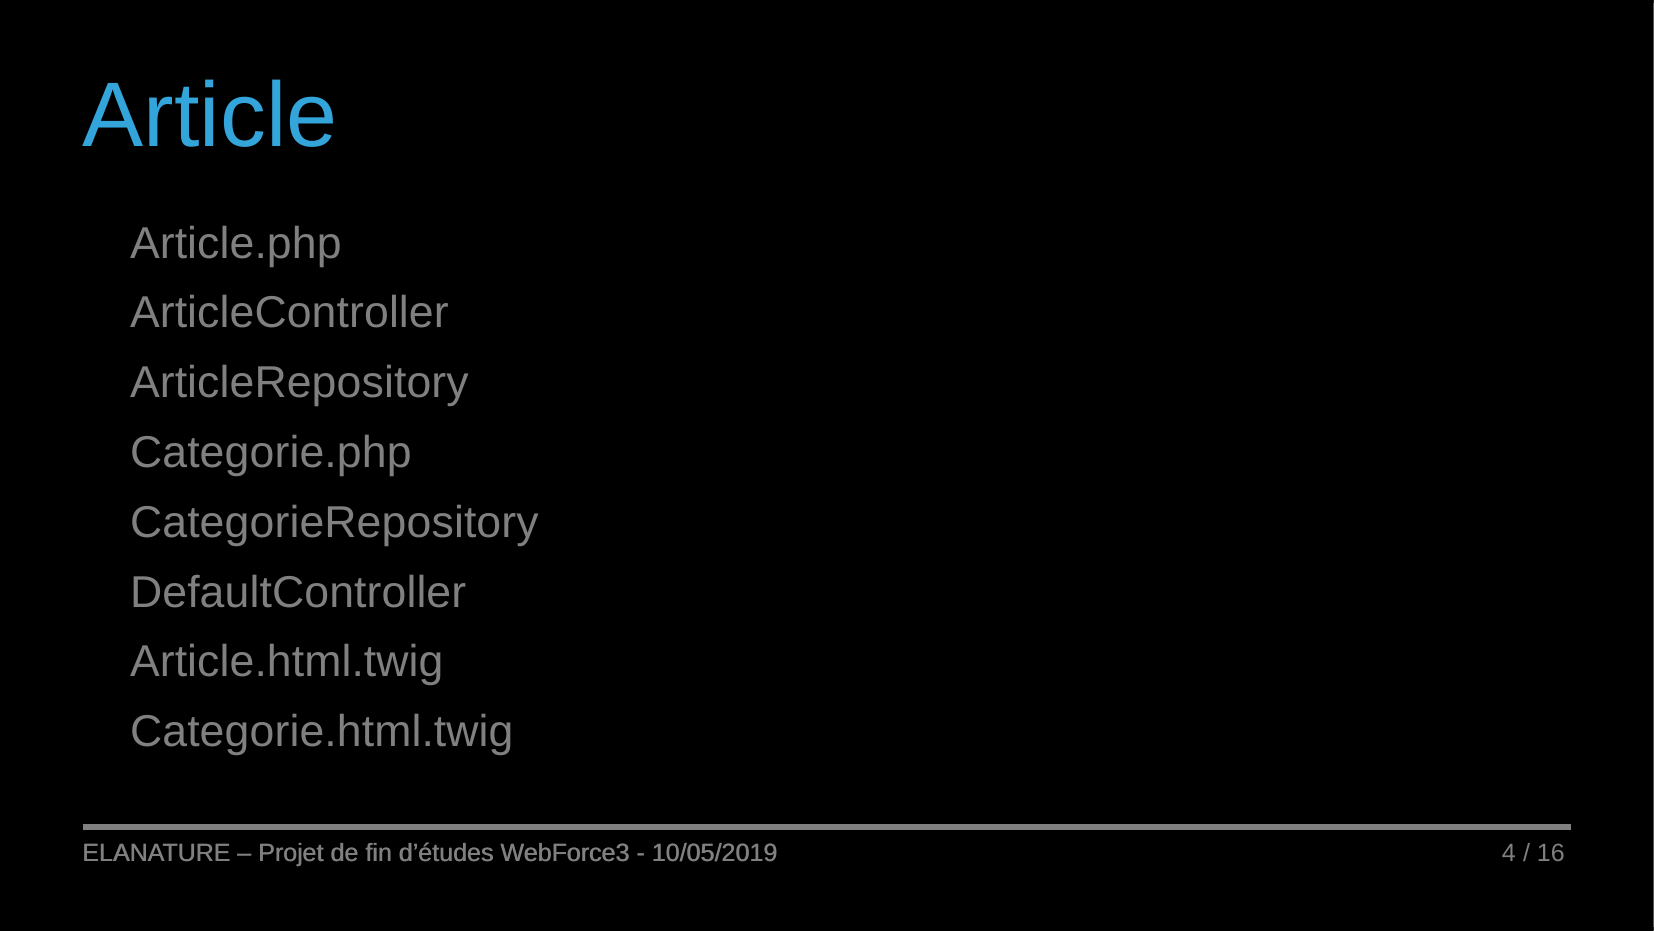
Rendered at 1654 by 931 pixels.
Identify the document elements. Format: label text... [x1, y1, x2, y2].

title Article [82, 37, 1571, 193]
list Article.php ArticleController ArticleRepository Categorie.php CategorieRepository DefaultController Article.html.twig Categorie.html.twig [82, 217, 1571, 758]
